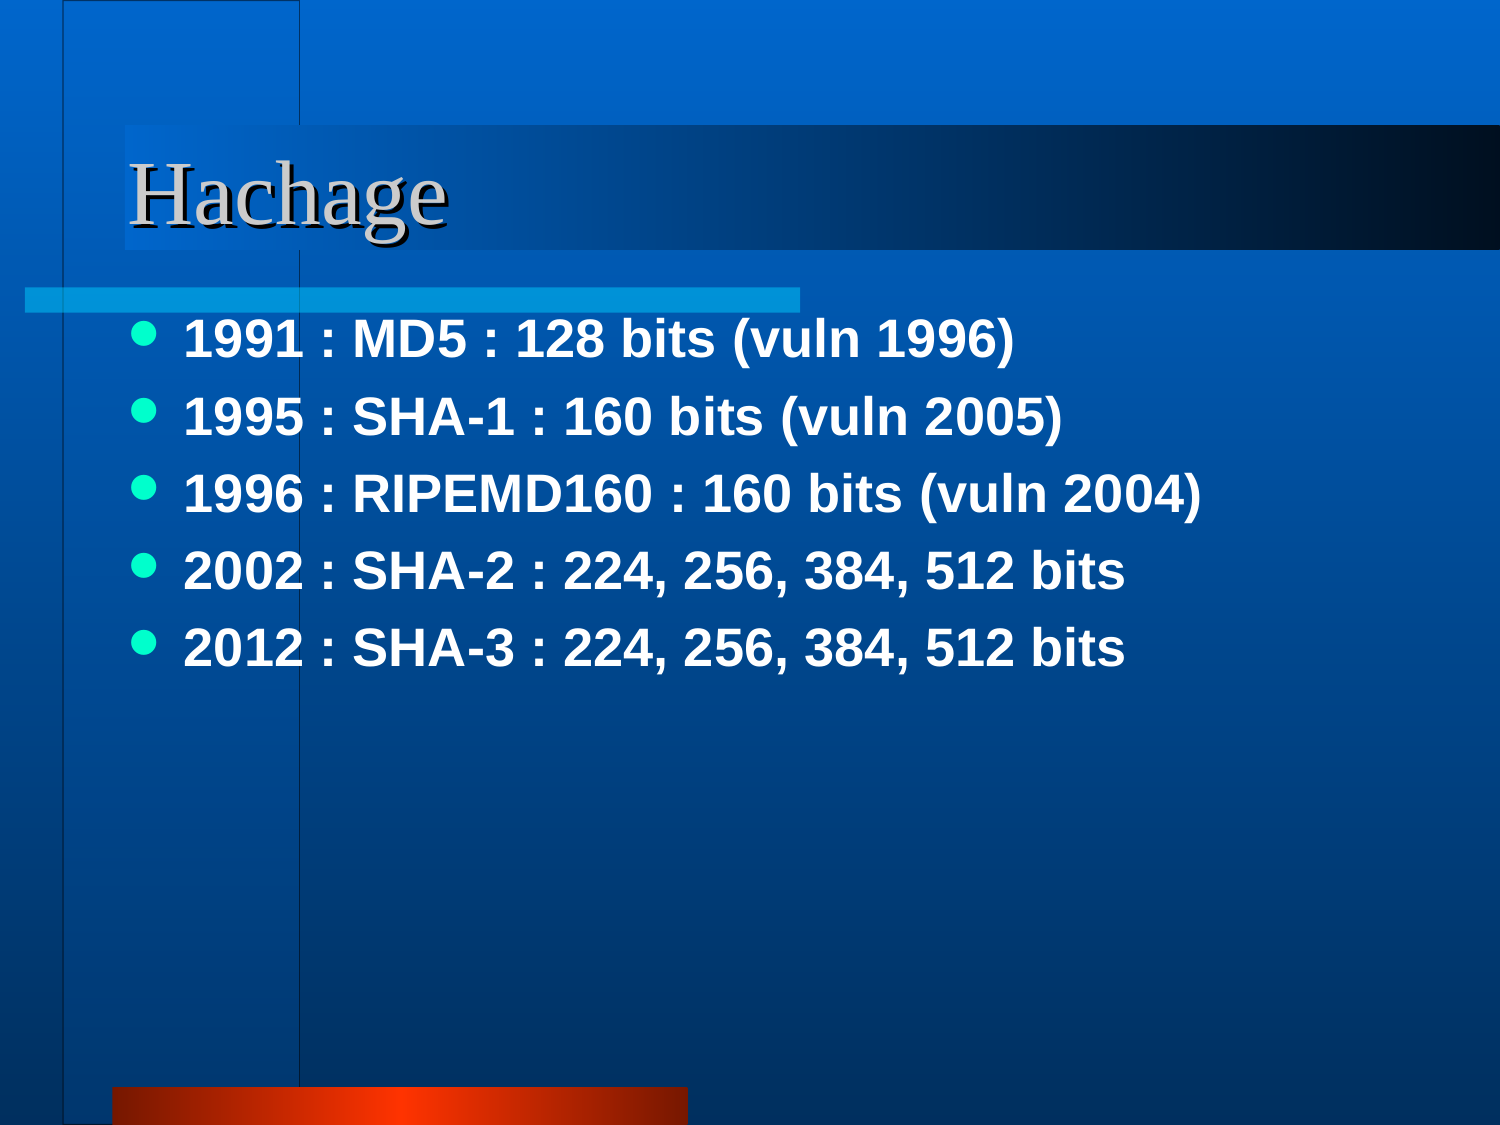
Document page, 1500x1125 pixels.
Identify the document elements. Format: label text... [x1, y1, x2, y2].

title Hachage [112, 99, 1388, 288]
list 1991 : MD5 : 128 bits (vuln 1996) 1995 : SHA-1 : 160 bits (vuln 2005) 1996 : RIPEMD160 : 160 bits (vuln 2004) 2002 : SHA-2 : 224, 256, 384, 512 bits 2012 : SHA-3 : 224, 256, 384, 512 bits [112, 301, 1388, 1071]
